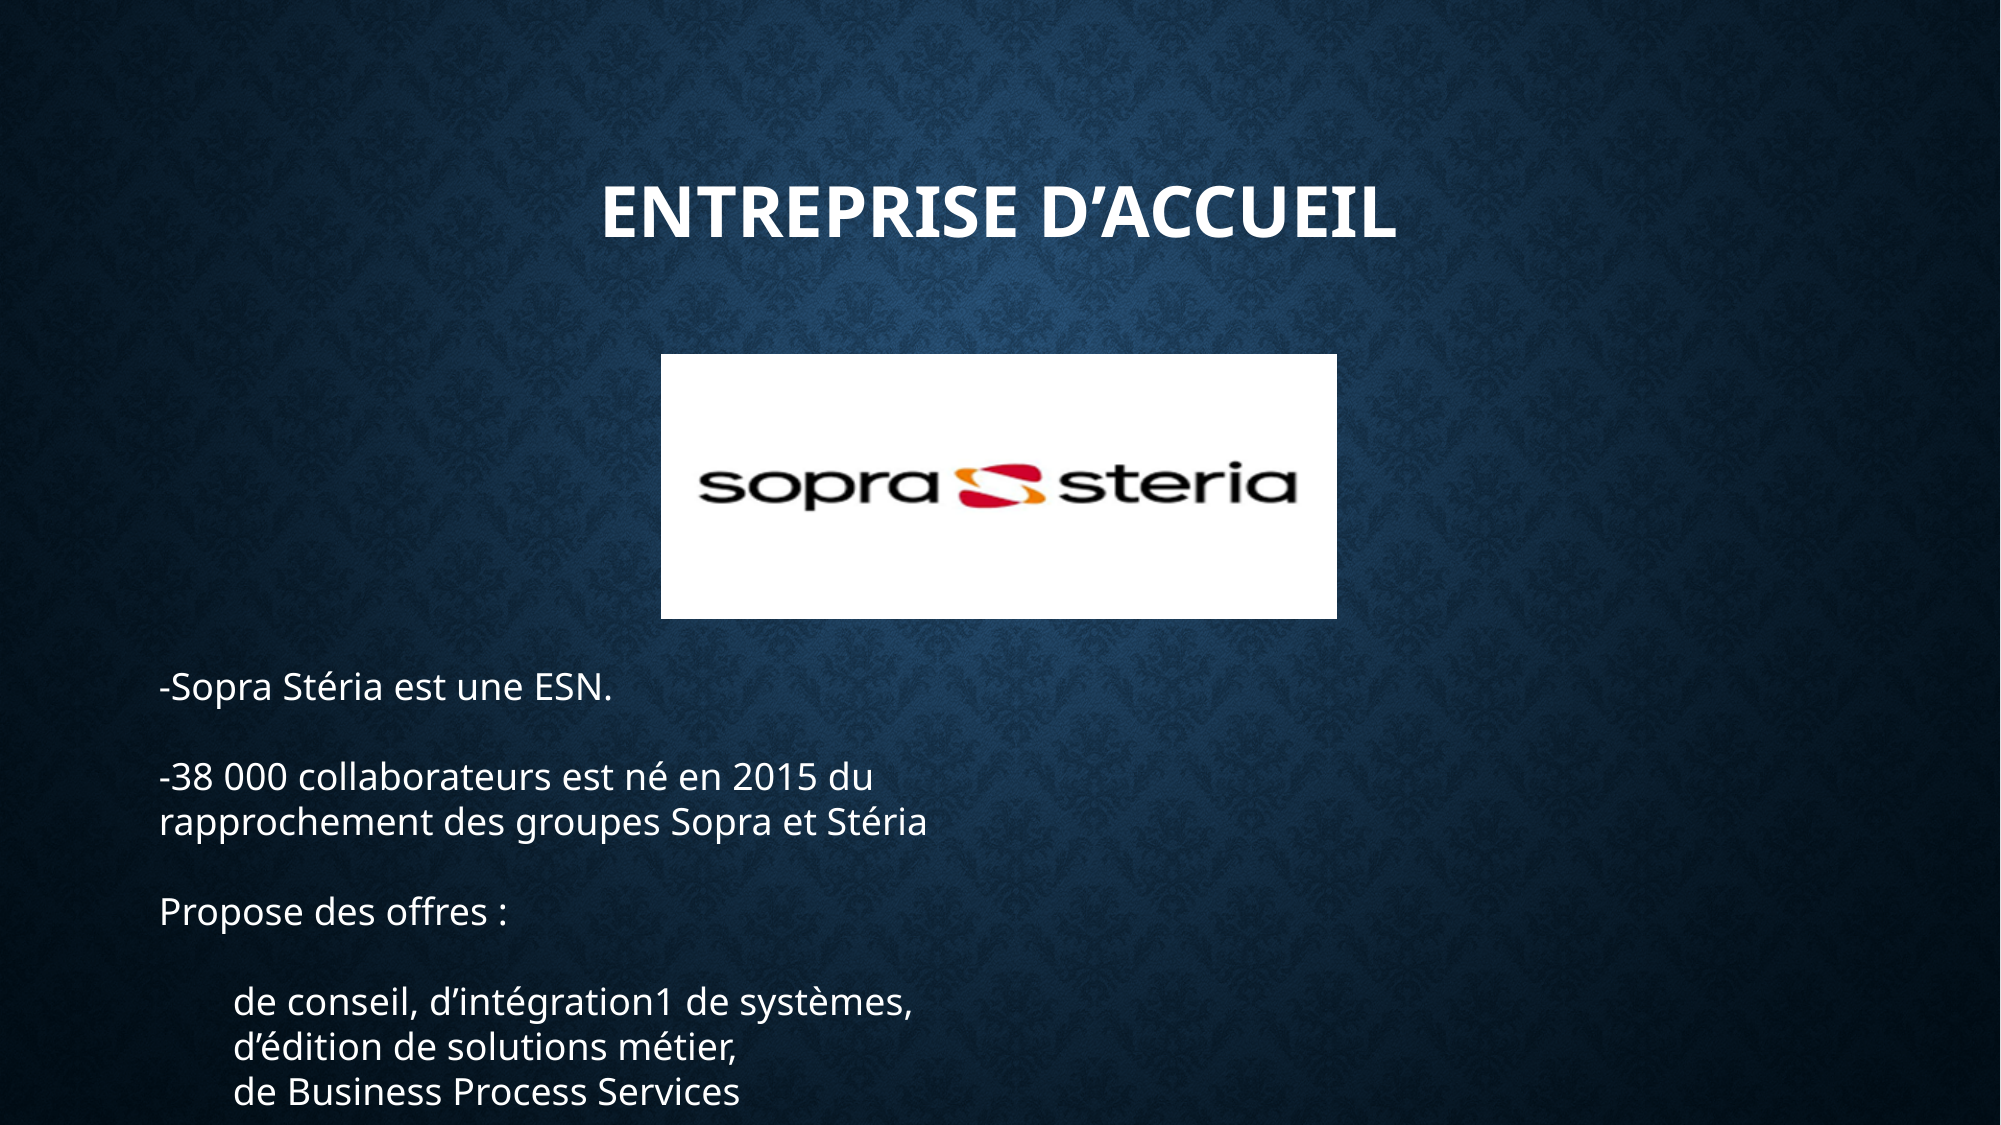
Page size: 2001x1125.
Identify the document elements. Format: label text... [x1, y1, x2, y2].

title Entreprise d’accueil [149, 99, 1849, 318]
text_box -Sopra Stéria est une ESN. -38 000 collaborateurs est né en 2015 du rapprochement des groupes Sopra et Stéria Propose des offres : de conseil, d’intégration1 de systèmes, d’édition de solutions métier, de Business Process Services [144, 655, 1114, 1121]
picture [0, 0, 2001, 1125]
